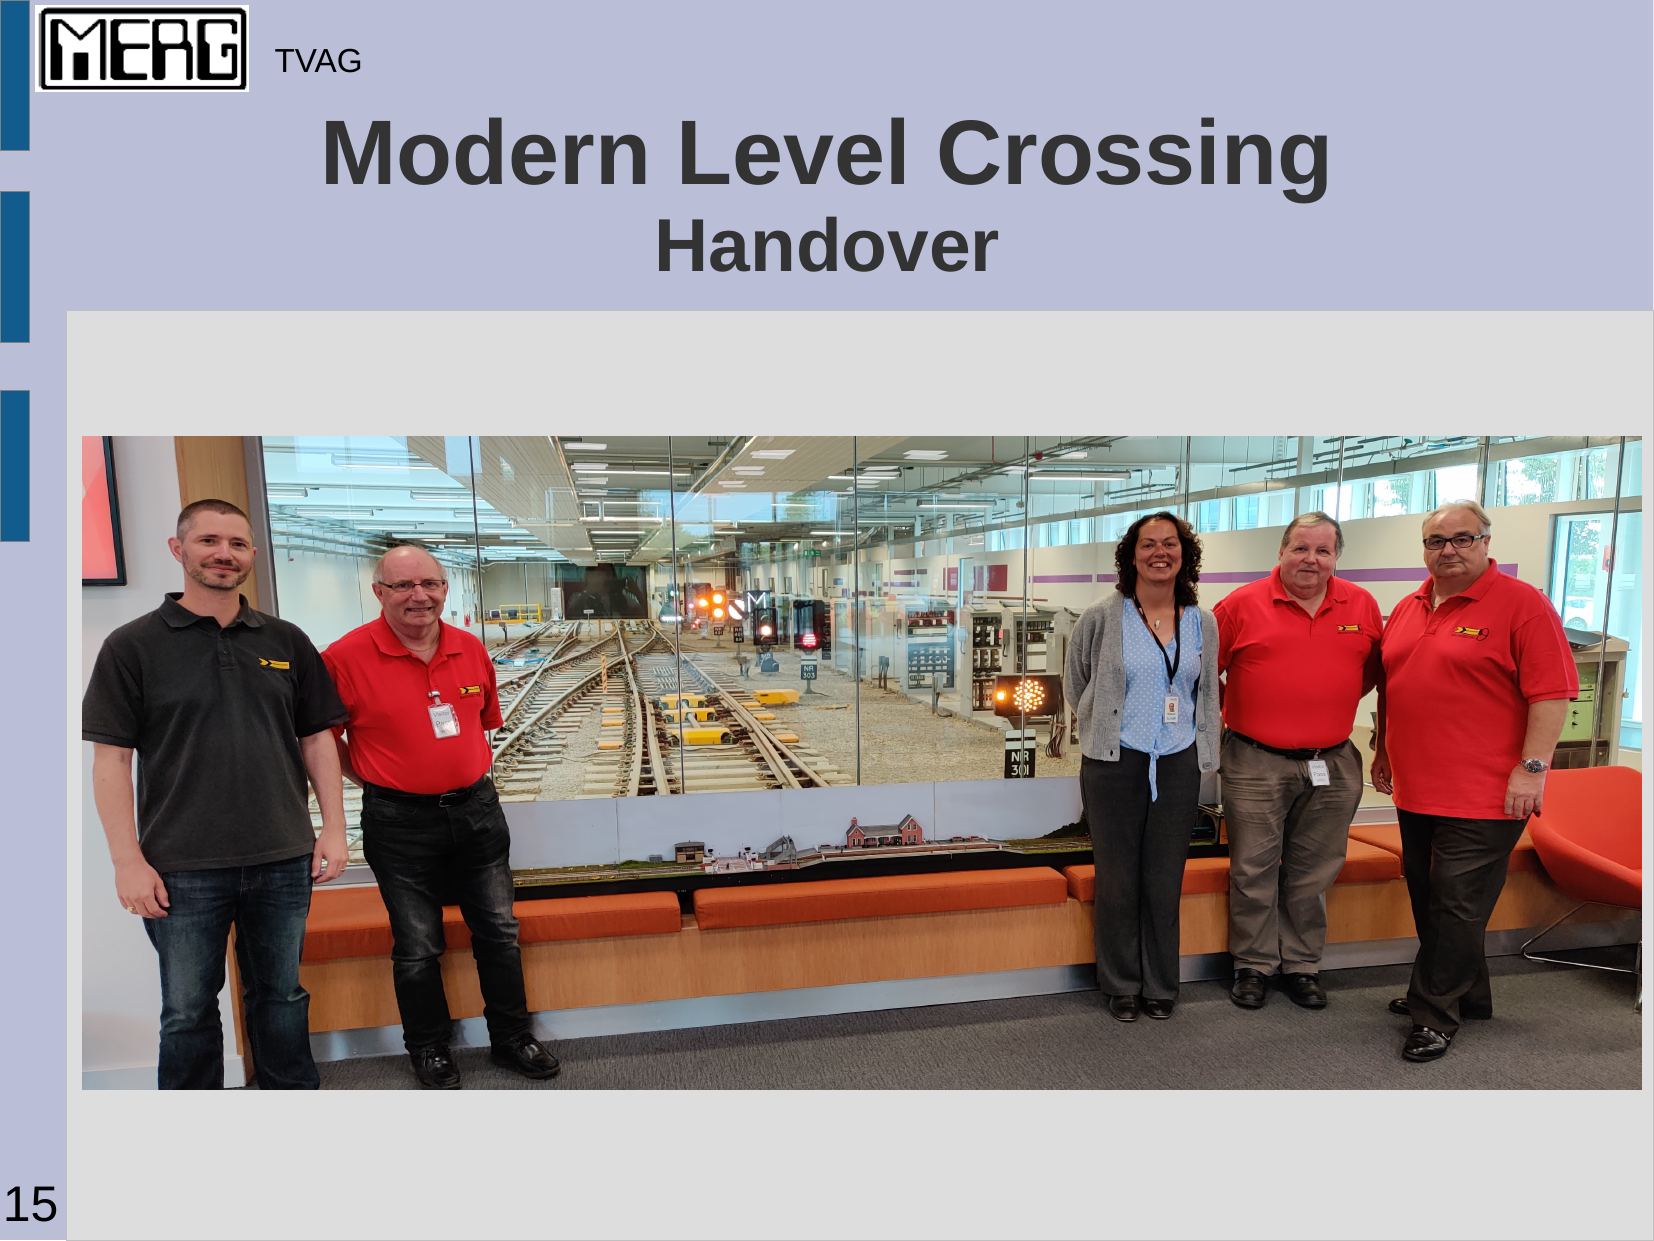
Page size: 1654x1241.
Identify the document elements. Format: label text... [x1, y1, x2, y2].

picture [82, 436, 1642, 1090]
text_box <number> [0, 1169, 246, 1241]
text_box TVAG [259, 35, 378, 88]
picture [35, 5, 249, 92]
title Modern Level Crossing Handover [121, 91, 1534, 299]
